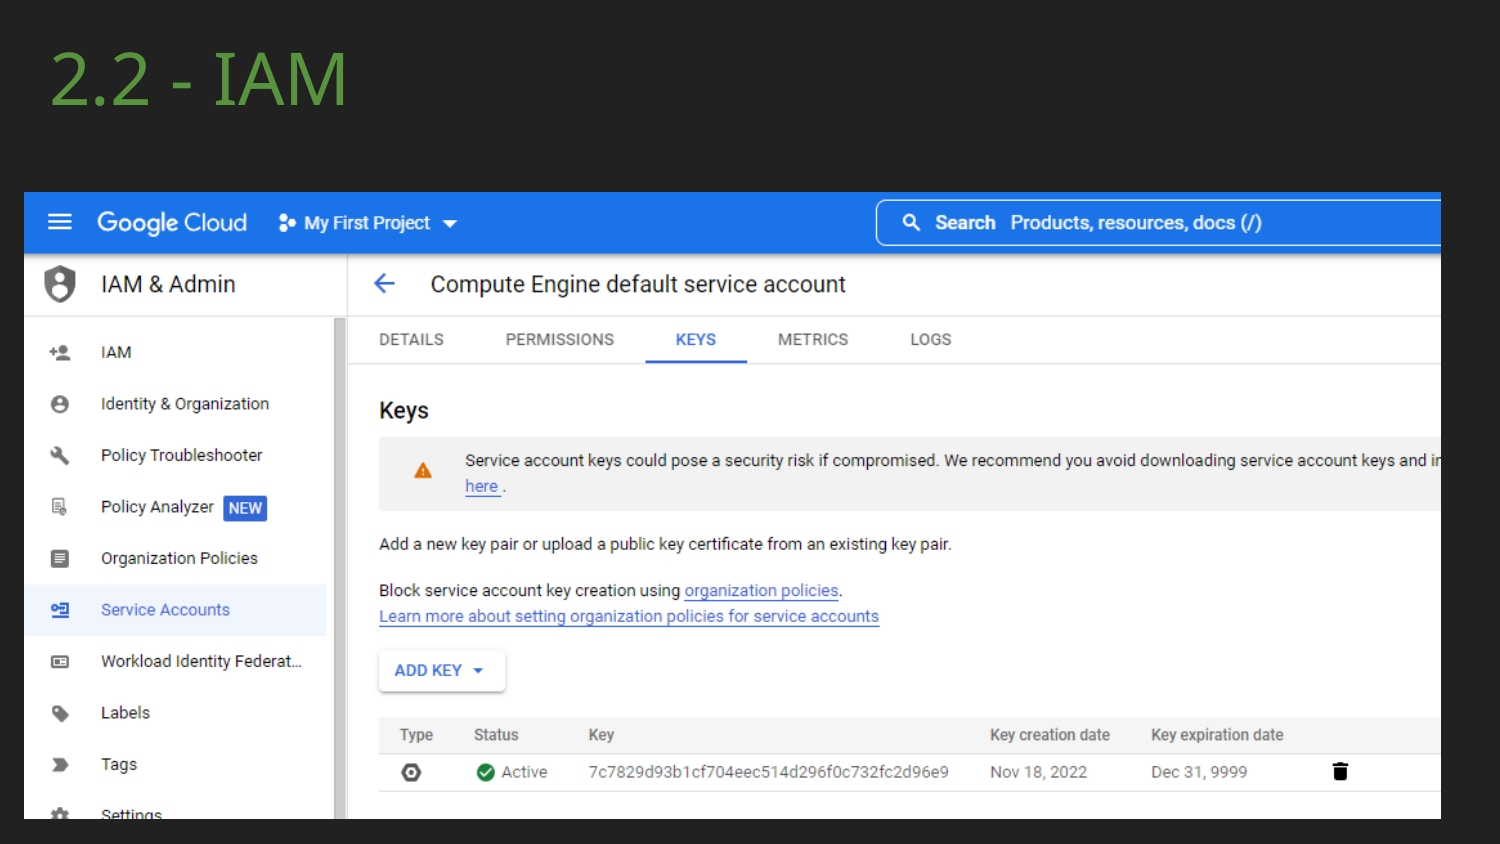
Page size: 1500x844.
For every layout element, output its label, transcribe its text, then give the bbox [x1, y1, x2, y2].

picture [24, 192, 1441, 819]
title 2.2 - IAM [34, 17, 1432, 168]
